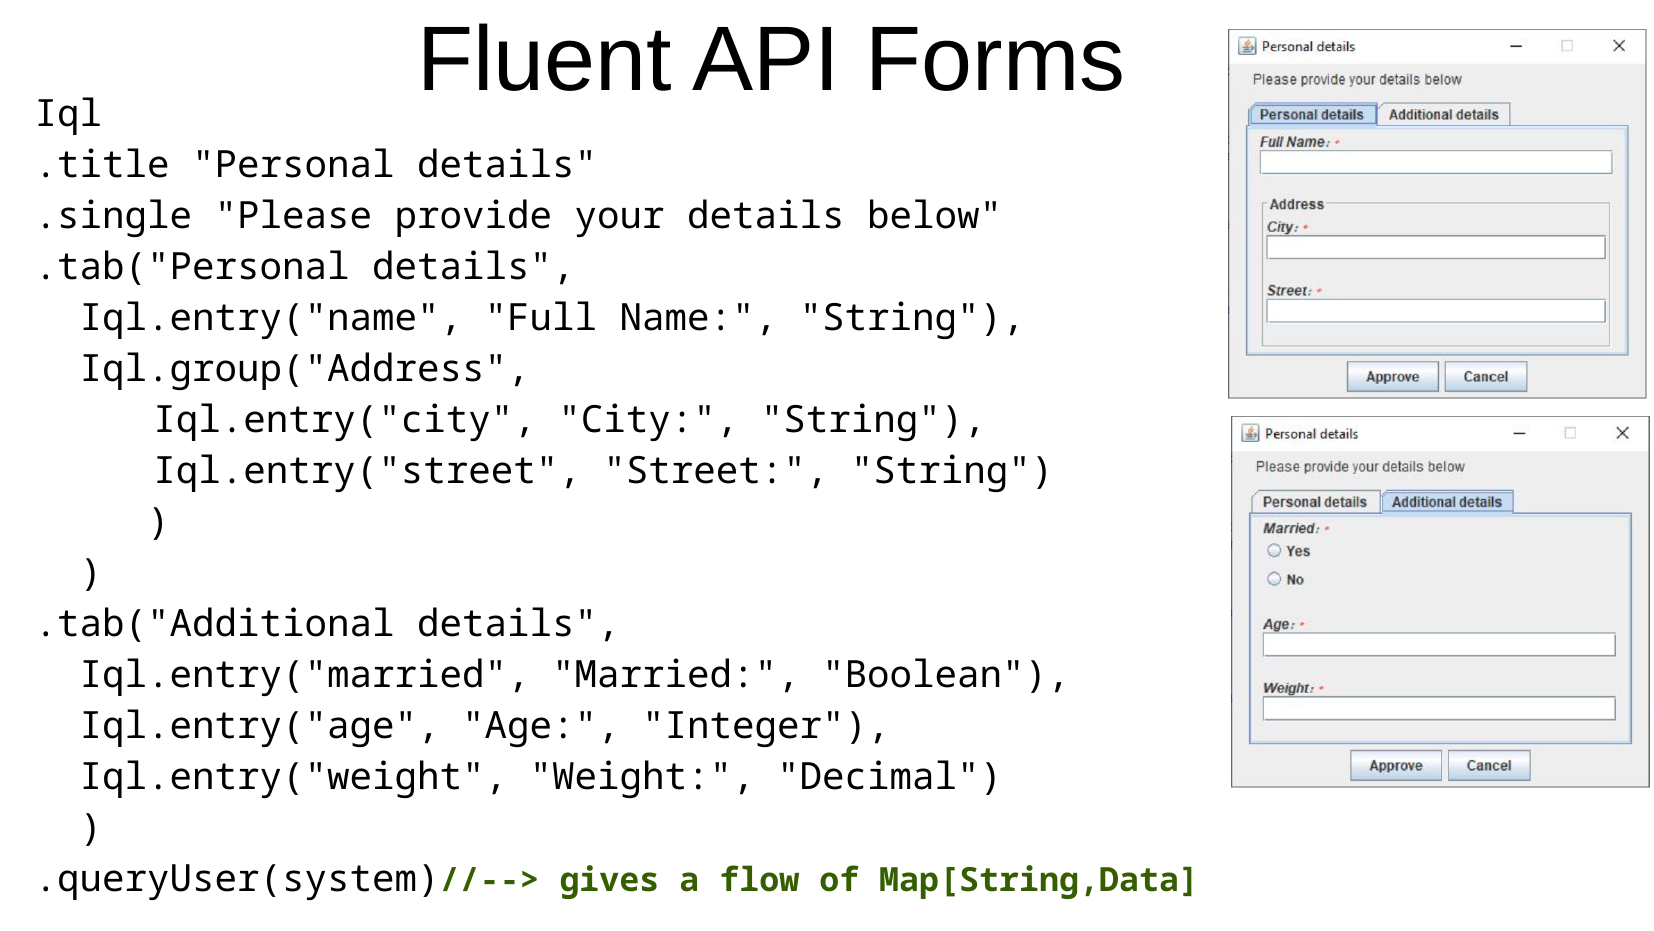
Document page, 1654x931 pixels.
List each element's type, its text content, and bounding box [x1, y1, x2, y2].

picture [1217, 23, 1648, 402]
picture [1227, 411, 1654, 791]
text_box Iql .title "Personal details" .single "Please provide your details below" .tab("Personal details", Iql.entry("name", "Full Name:", "String"), Iql.group("Address", Iql.entry("city", "City:", "String"), Iql.entry("street", "Street:", "String") ) ) .tab("Additional details", Iql.entry("married", "Married:", "Boolean"), Iql.entry("age", "Age:", "Integer"), Iql.entry("weight", "Weight:", "Decimal") ) .queryUser(system)//--> gives a flow of Map[String,Data] [19, 78, 1627, 910]
title Fluent API Forms [405, 0, 1138, 78]
